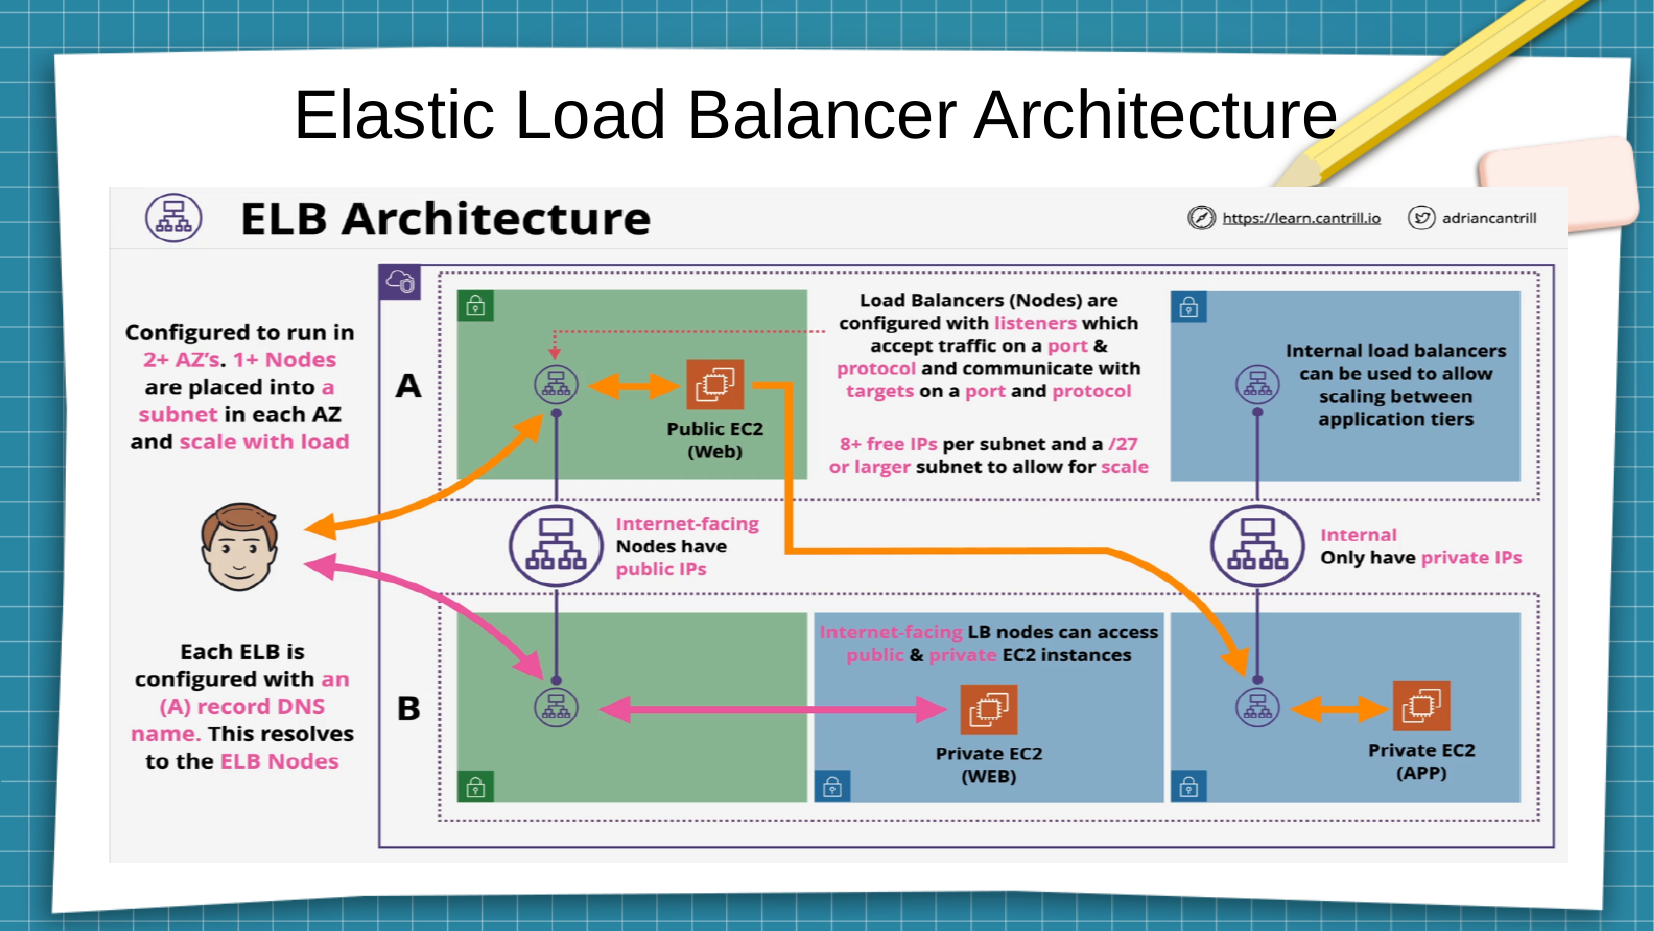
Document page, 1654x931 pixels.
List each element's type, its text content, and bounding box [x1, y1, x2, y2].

title Elastic Load Balancer Architecture [82, 37, 1571, 193]
picture [0, 0, 1654, 931]
